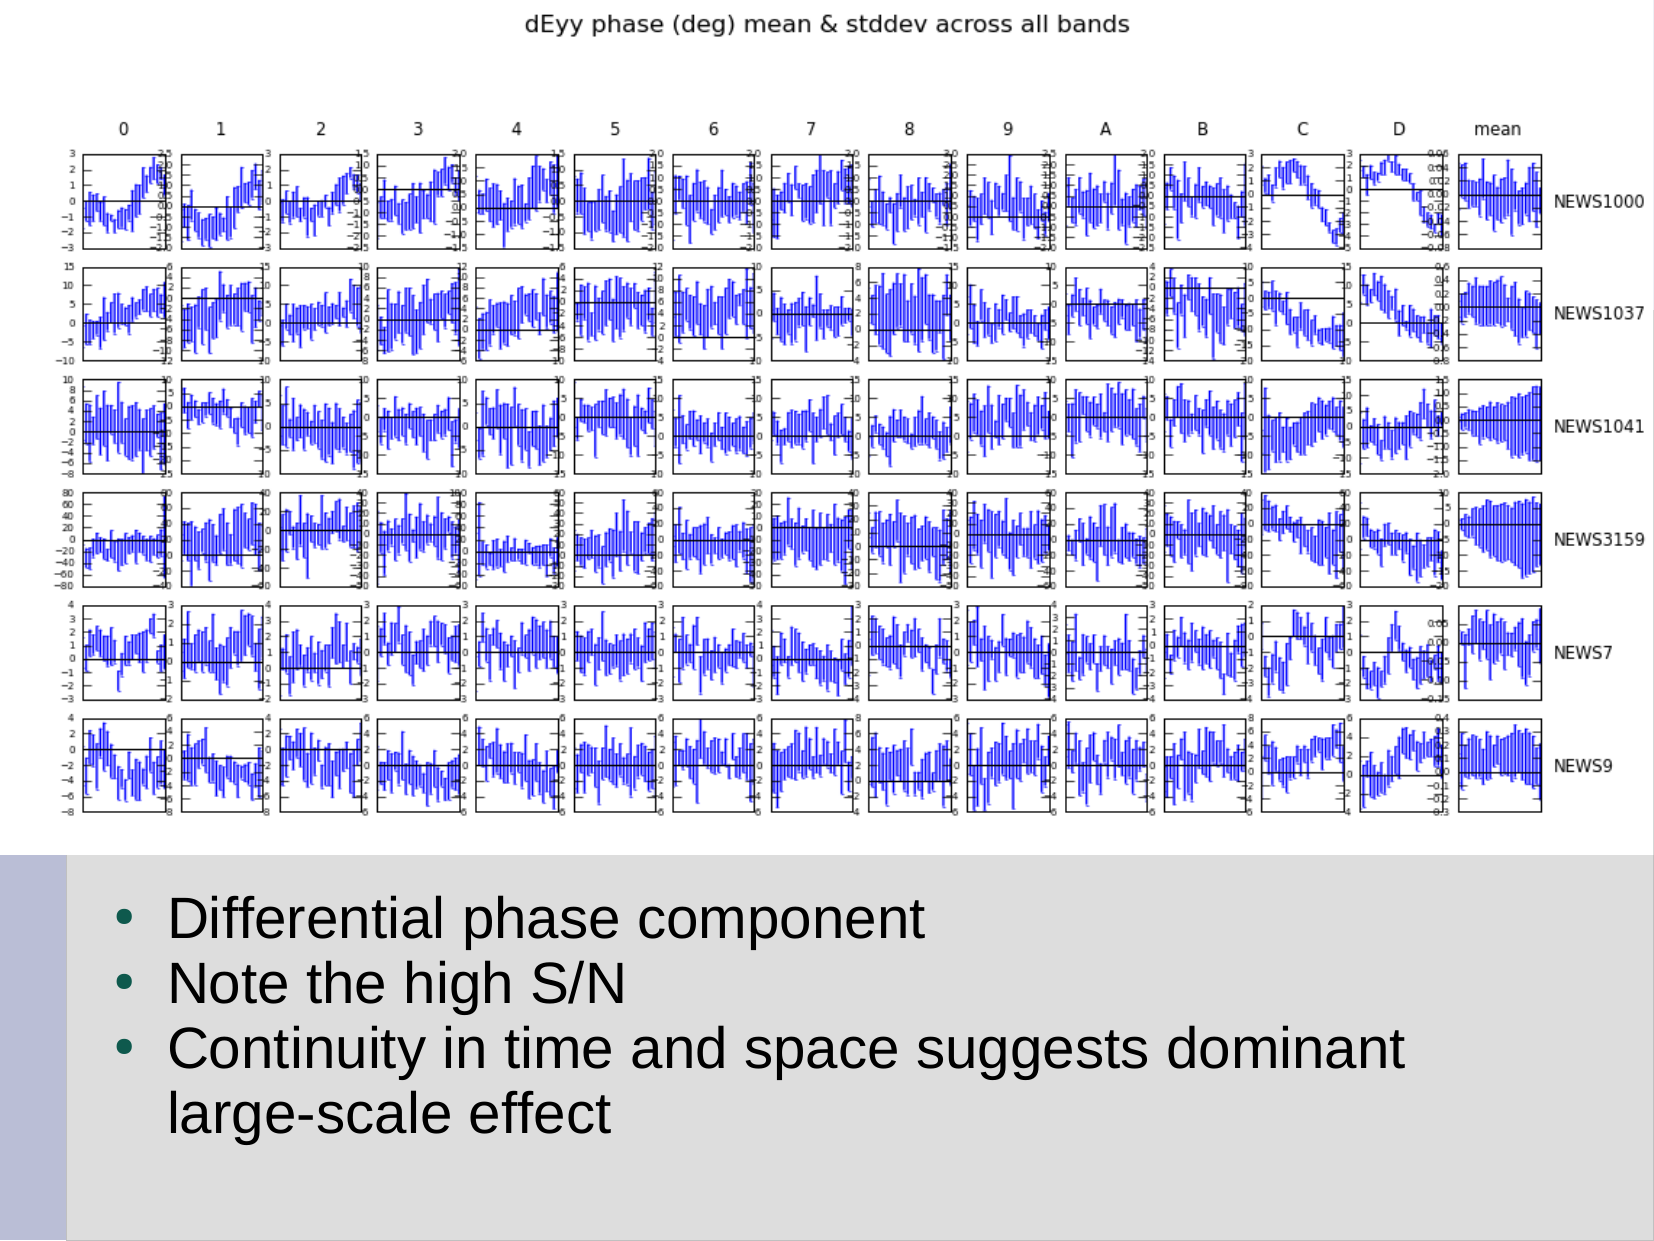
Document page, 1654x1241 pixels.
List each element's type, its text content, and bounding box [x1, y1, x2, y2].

list Differential phase component Note the high S/N Continuity in time and space suggests dominant large-scale effect [96, 885, 1536, 1195]
picture [0, 0, 1654, 855]
